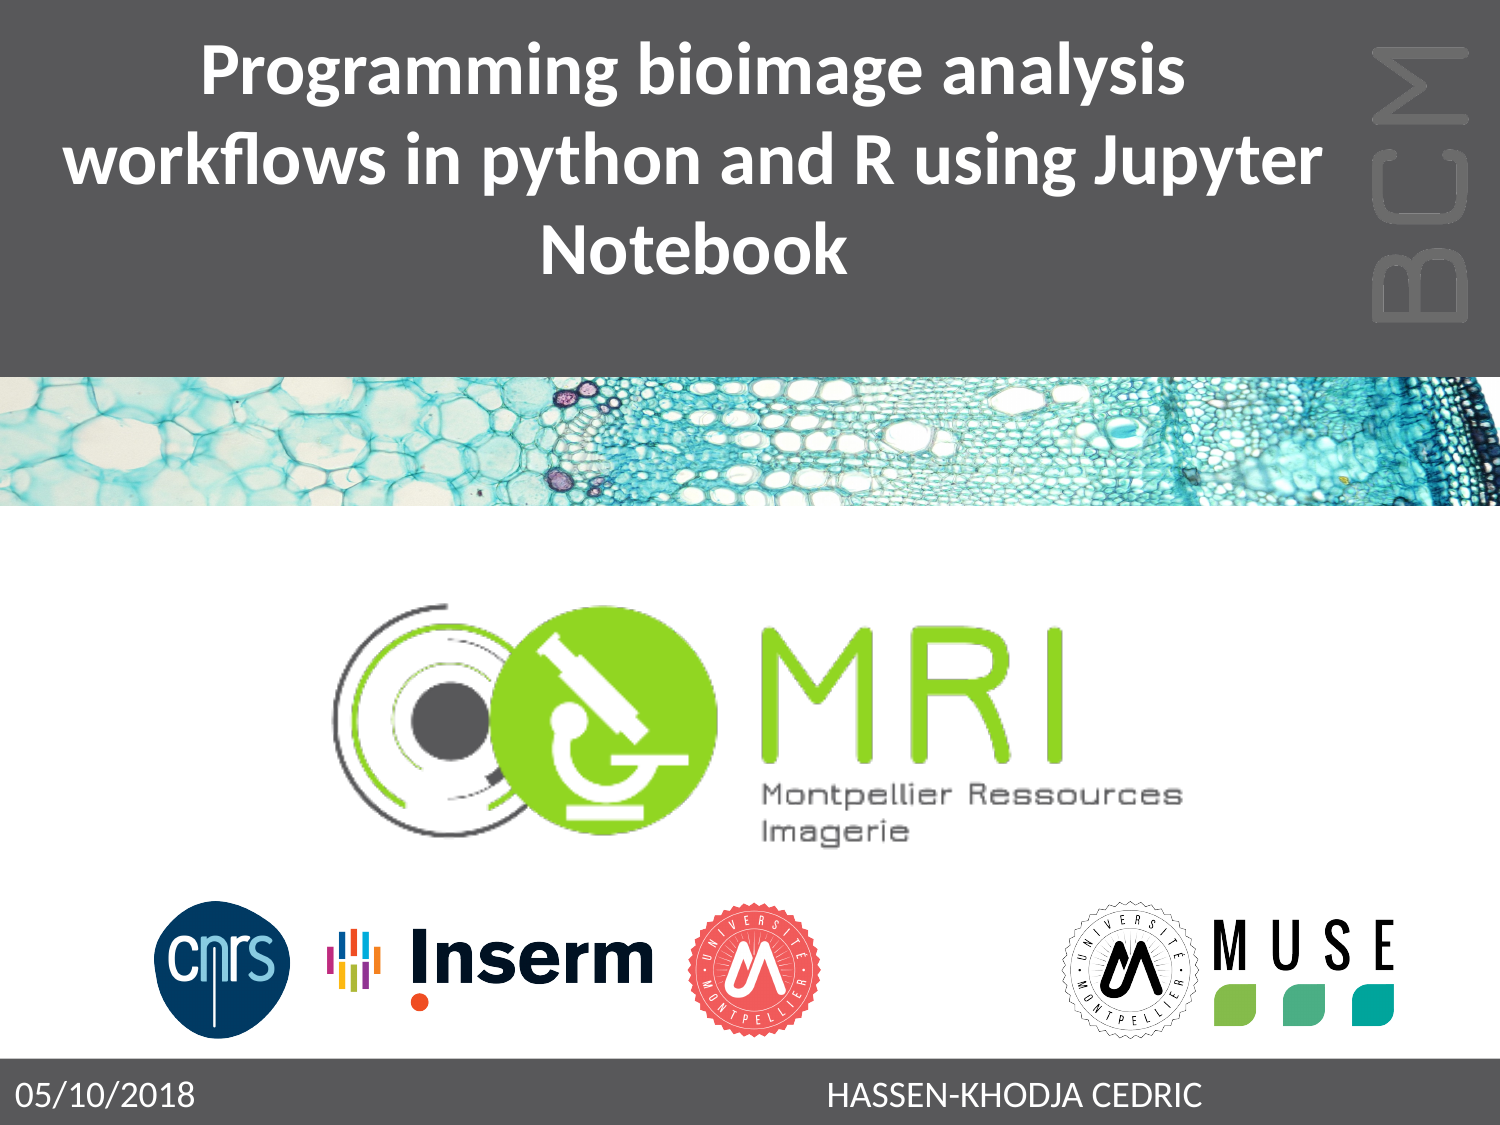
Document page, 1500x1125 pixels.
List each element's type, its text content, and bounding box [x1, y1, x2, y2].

picture [0, 377, 1500, 506]
picture [1358, 29, 1477, 343]
text_box 05/10/2018 HASSEN-KHODJA CEDRIC [0, 1058, 1500, 1125]
text_box [0, 0, 1500, 377]
text_box Programming bioimage analysis workflows in python and R using Jupyter Notebook [23, 11, 1365, 297]
picture [154, 901, 1394, 1039]
picture [326, 602, 1193, 854]
